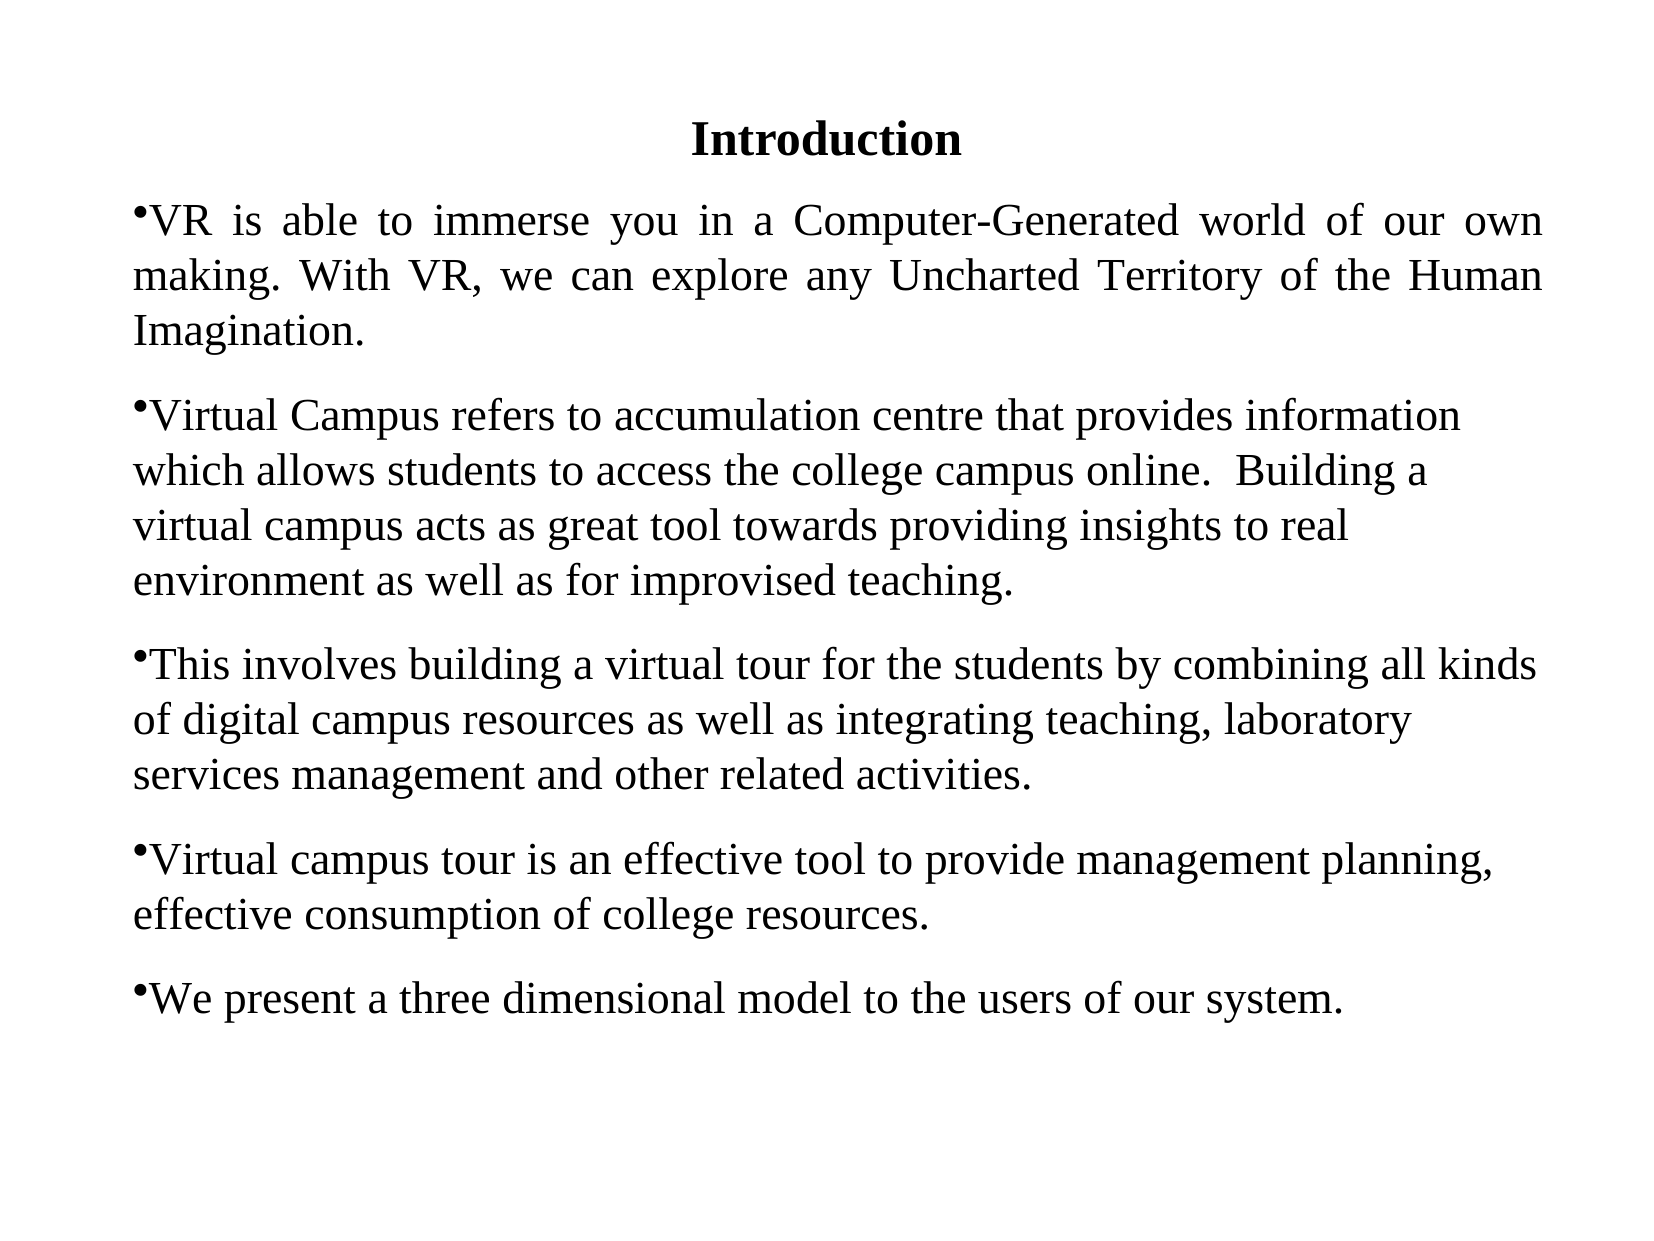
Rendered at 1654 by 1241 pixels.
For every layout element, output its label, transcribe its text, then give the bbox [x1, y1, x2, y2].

title Introduction [82, 35, 1571, 242]
text_box VR is able to immerse you in a Computer-Generated world of our own making. With VR, we can explore any Uncharted Territory of the Human Imagination. Virtual Campus refers to accumulation centre that provides information which allows students to access the college campus online. Building a virtual campus acts as great tool towards providing insights to real environment as well as for improvised teaching. This involves building a virtual tour for the students by combining all kinds of digital campus resources as well as integrating teaching, laboratory services management and other related activities. Virtual campus tour is an effective tool to provide management planning, effective consumption of college resources. We present a three dimensional model to the users of our system. [118, 182, 1560, 1241]
